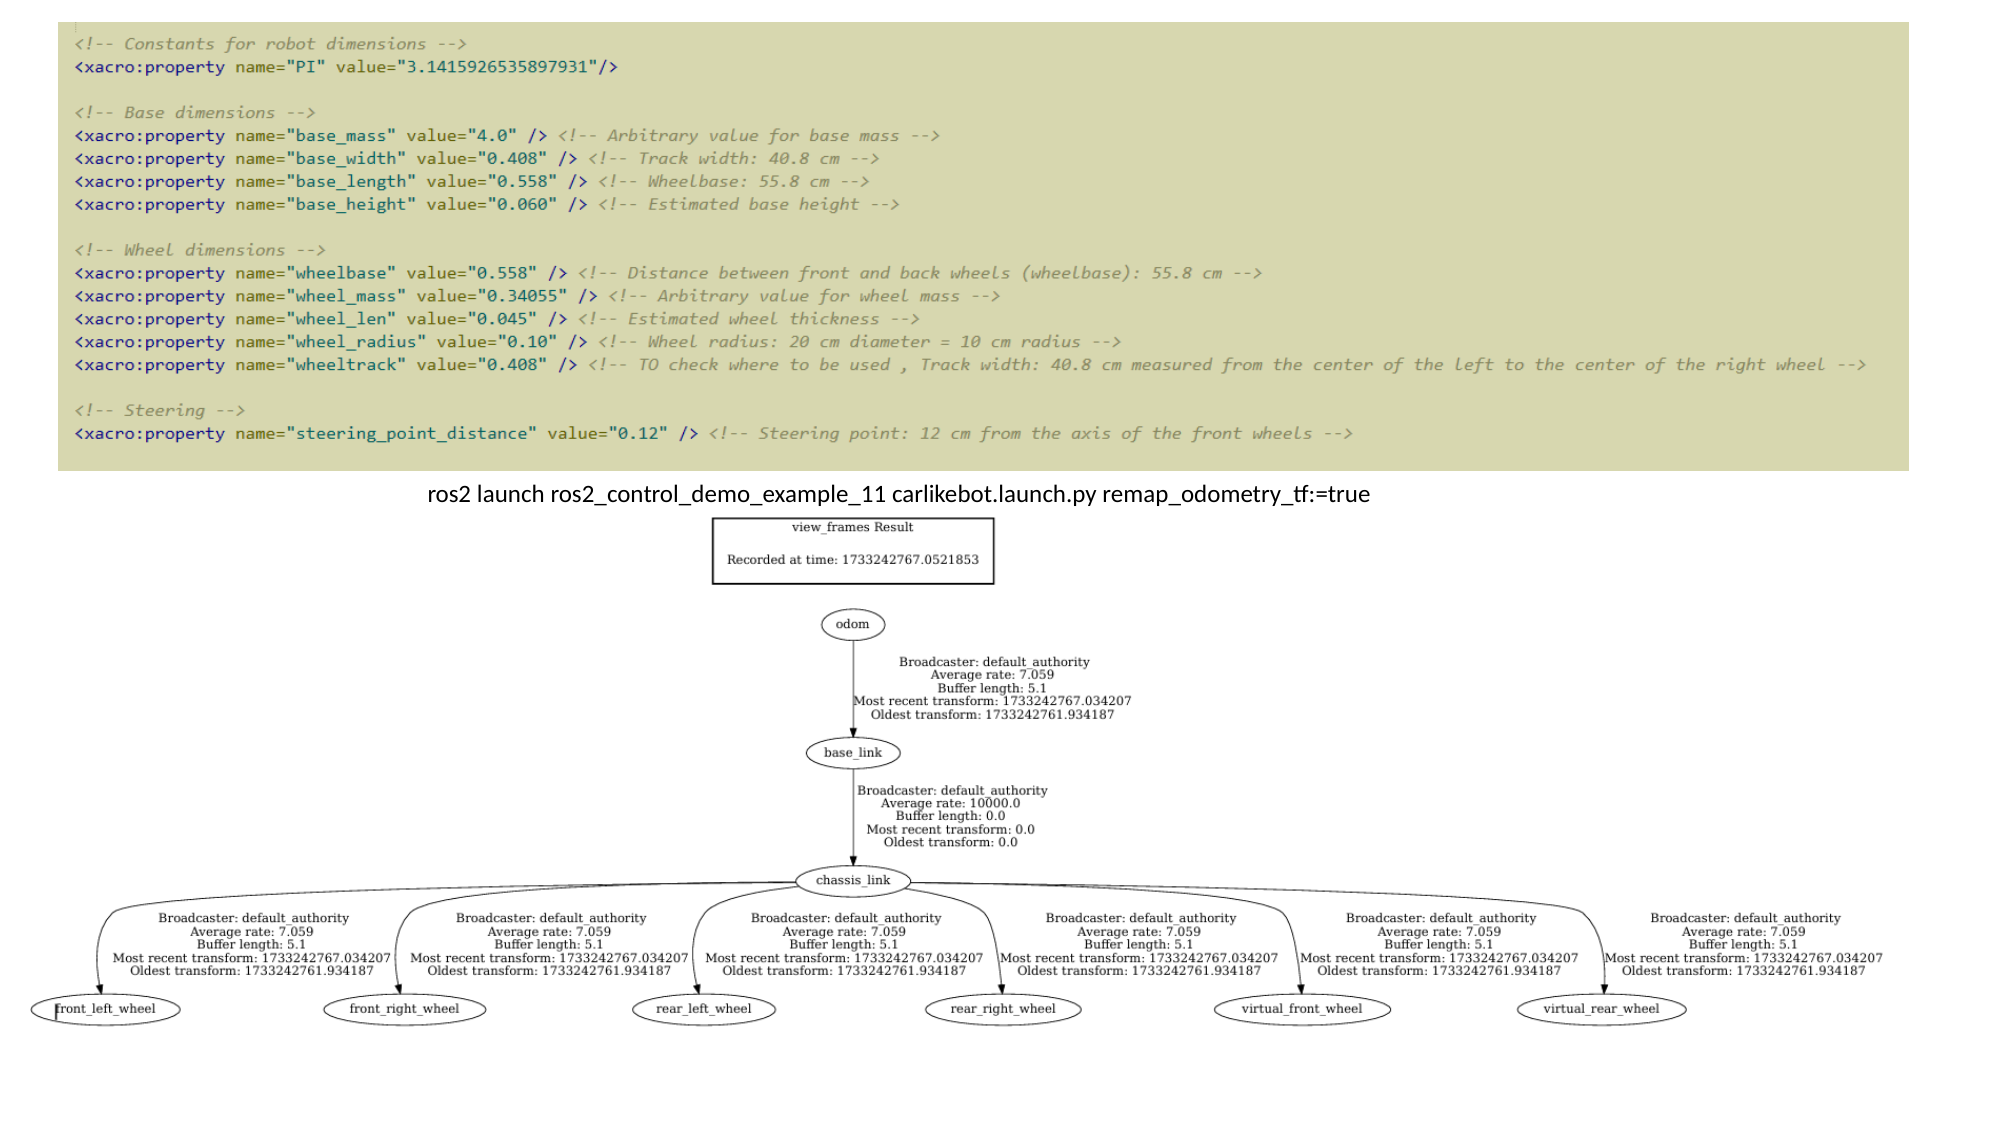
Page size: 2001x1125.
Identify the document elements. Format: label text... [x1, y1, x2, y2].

text_box ros2 launch ros2_control_demo_example_11 carlikebot.launch.py remap_odometry_tf:=true [412, 470, 1775, 516]
picture [58, 22, 1909, 471]
picture [7, 487, 1909, 1055]
